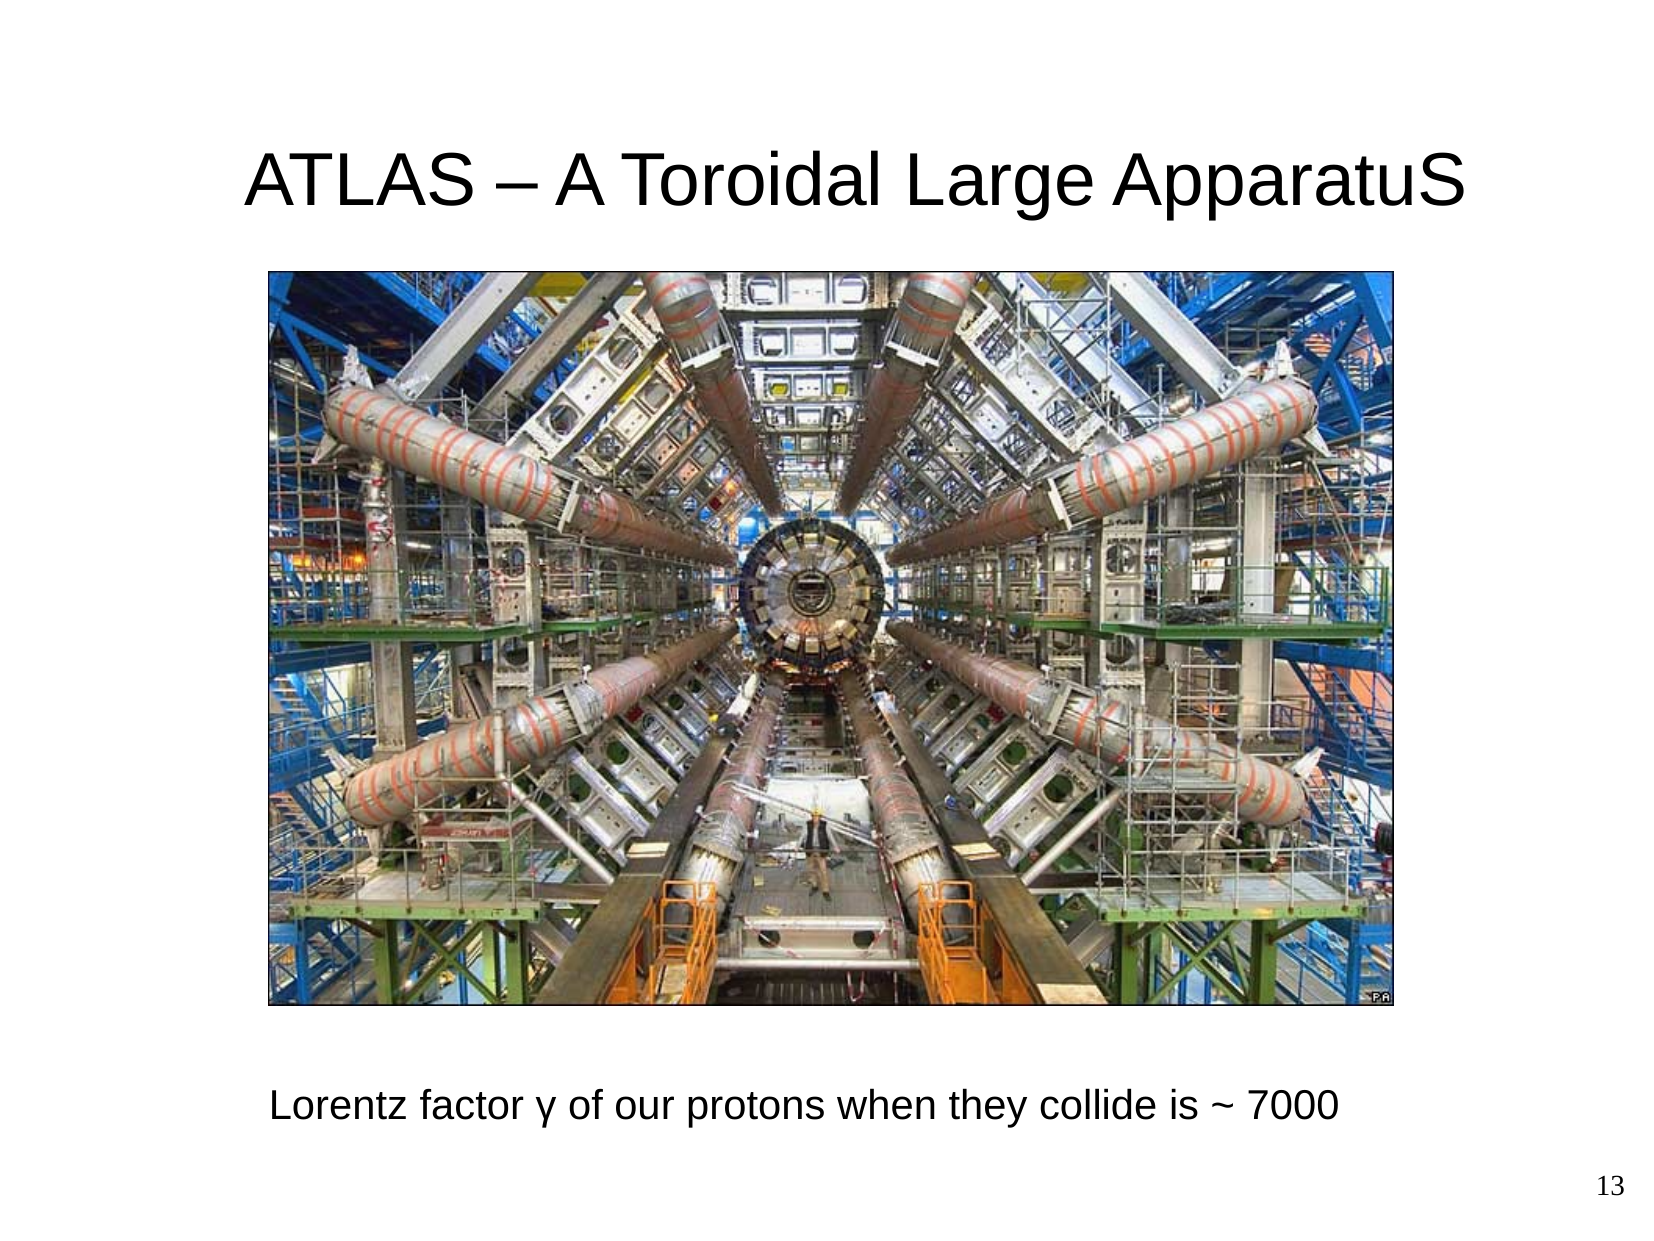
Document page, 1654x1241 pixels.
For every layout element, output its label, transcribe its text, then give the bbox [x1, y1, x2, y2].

text_box ATLAS – A Toroidal Large ApparatuS [118, 129, 1595, 229]
text_box Lorentz factor γ of our protons when they collide is ~ 7000 [253, 1074, 1554, 1137]
picture [268, 271, 1394, 1006]
